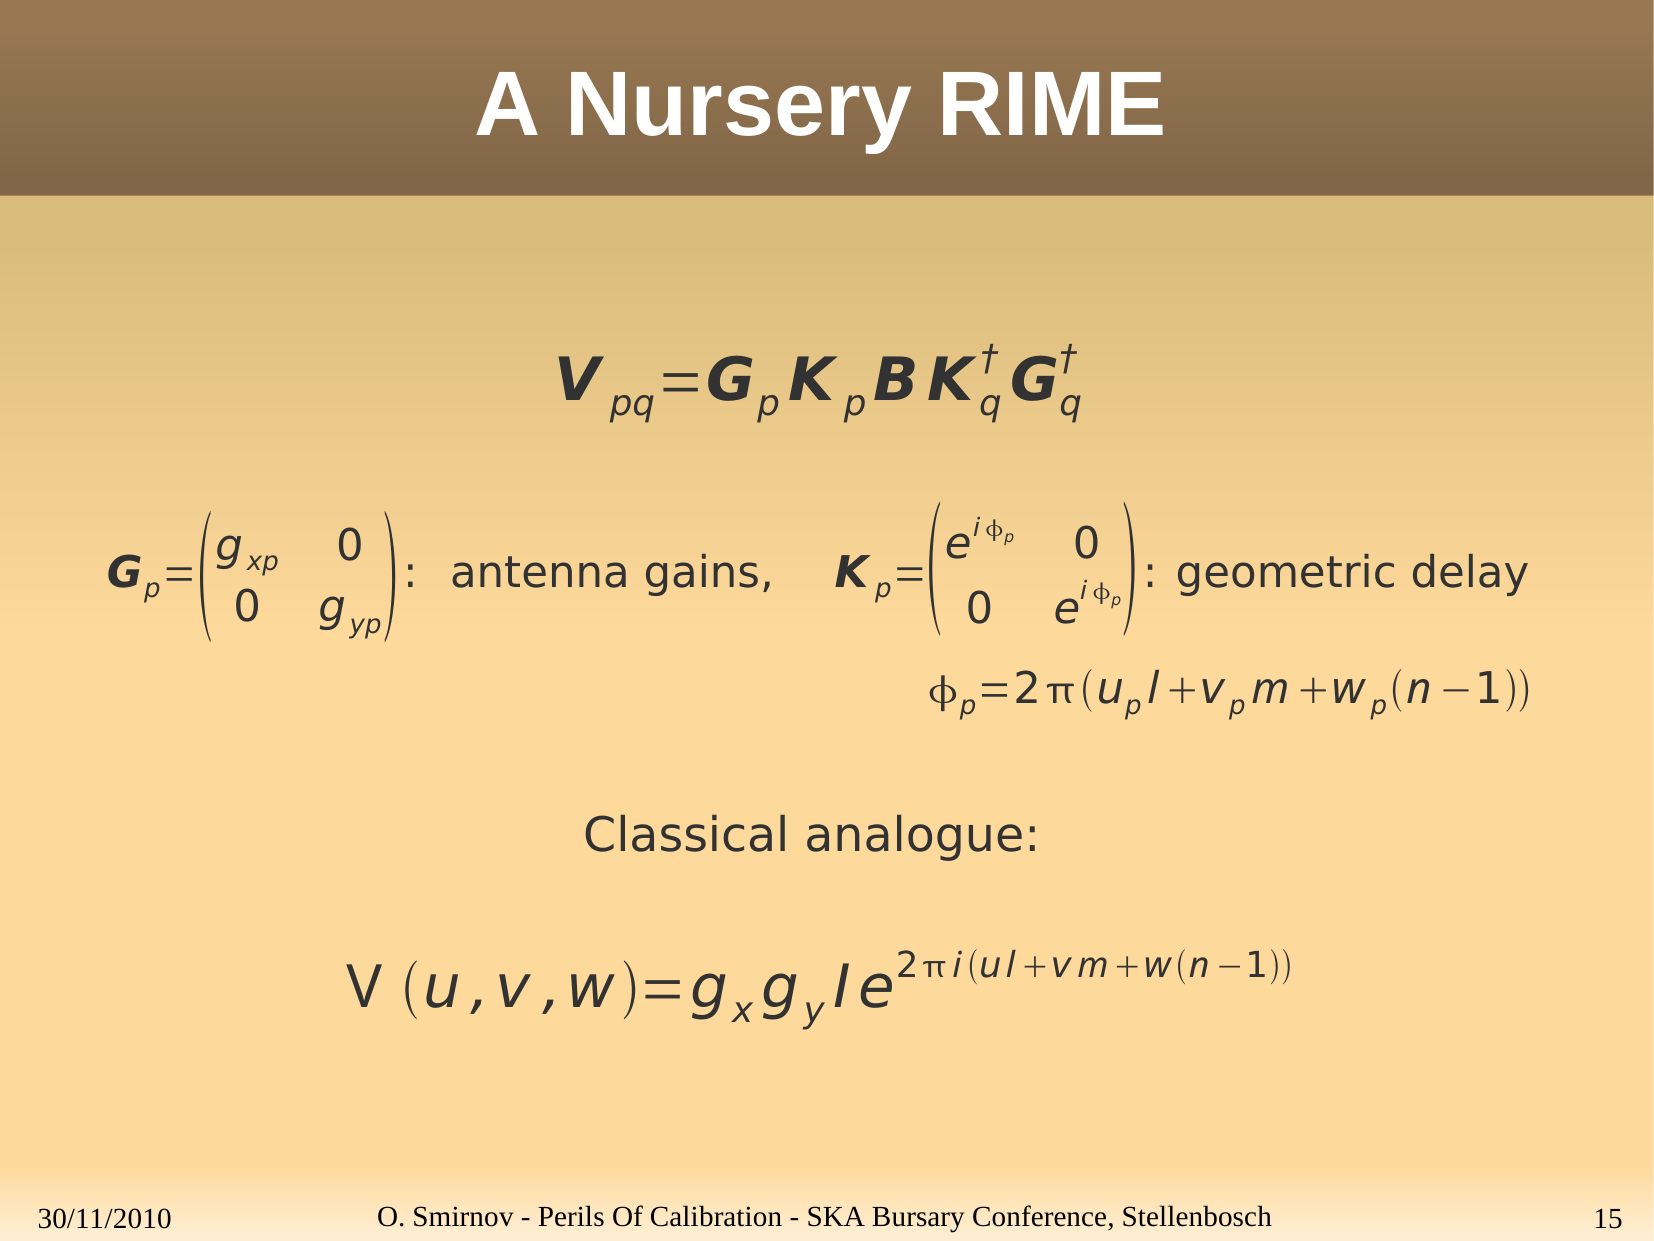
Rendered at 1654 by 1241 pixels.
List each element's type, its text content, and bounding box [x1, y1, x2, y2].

chart [100, 337, 1538, 1031]
title A Nursery RIME [76, 0, 1565, 208]
picture [0, 0, 1654, 1241]
